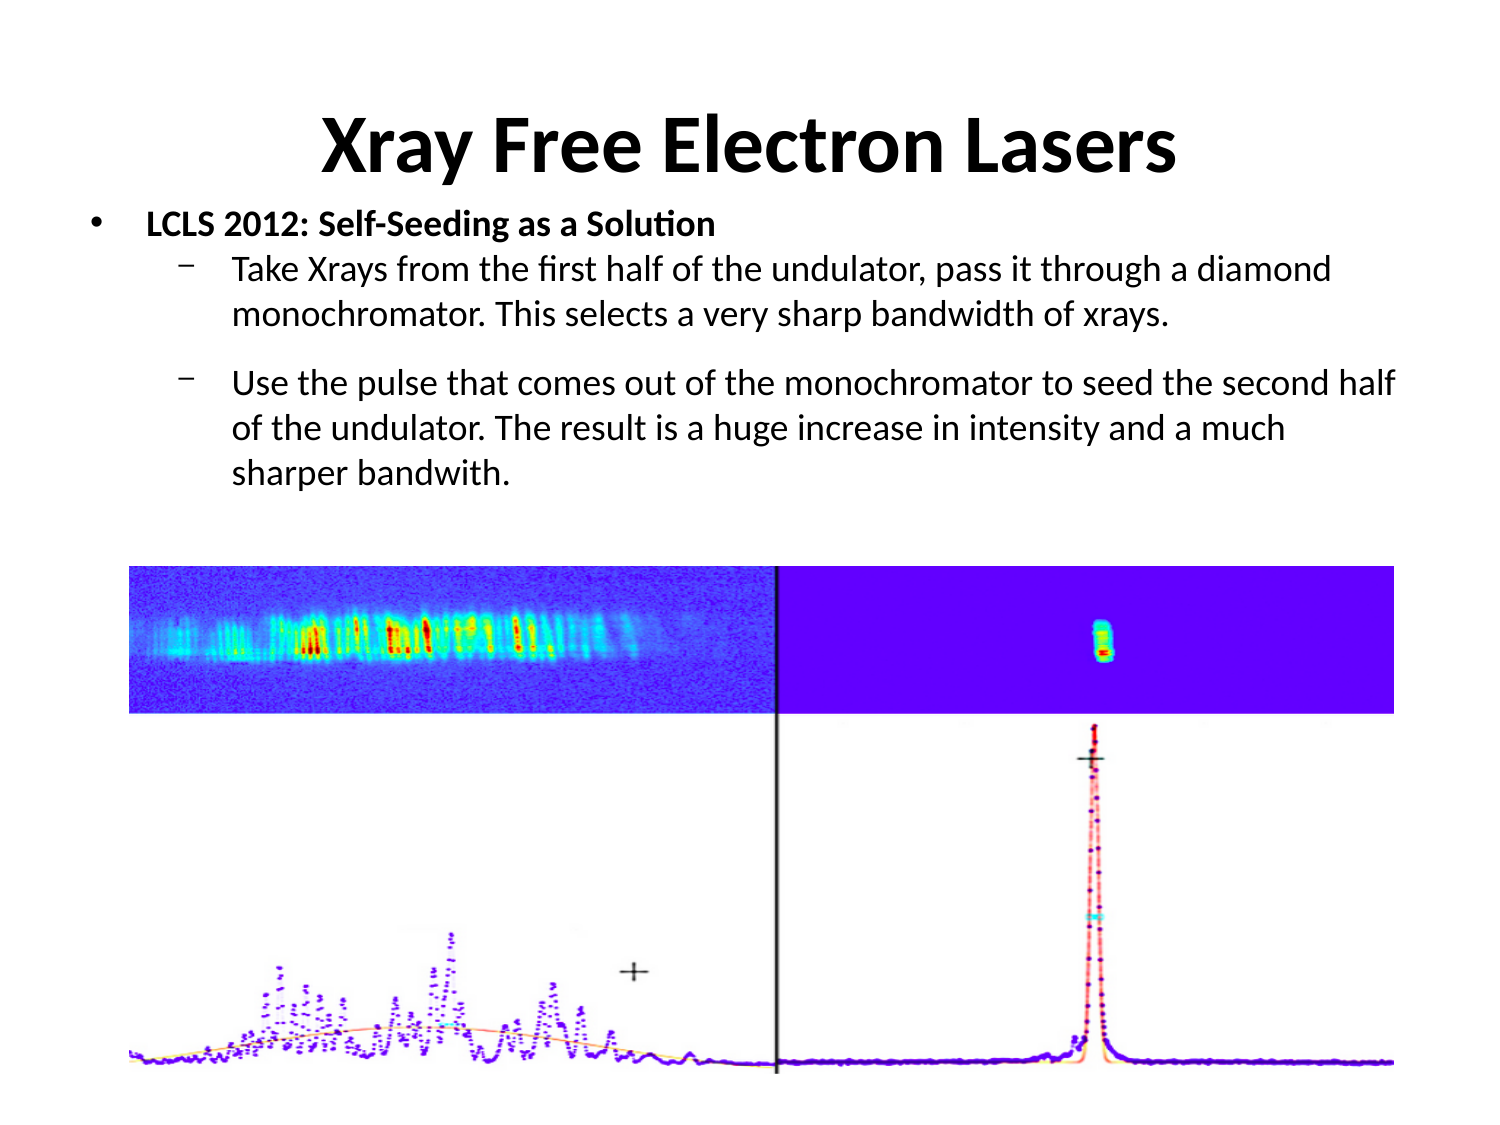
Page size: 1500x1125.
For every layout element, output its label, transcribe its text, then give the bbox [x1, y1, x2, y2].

picture [129, 566, 1394, 1075]
title Xray Free Electron Lasers [75, 45, 1425, 233]
list LCLS 2012: Self-Seeding as a Solution Take Xrays from the first half of the undulator, pass it through a diamond monochromator. This selects a very sharp bandwidth of xrays. Use the pulse that comes out of the monochromator to seed the second half of the undulator. The result is a huge increase in intensity and a much sharper bandwith. [75, 191, 1418, 993]
